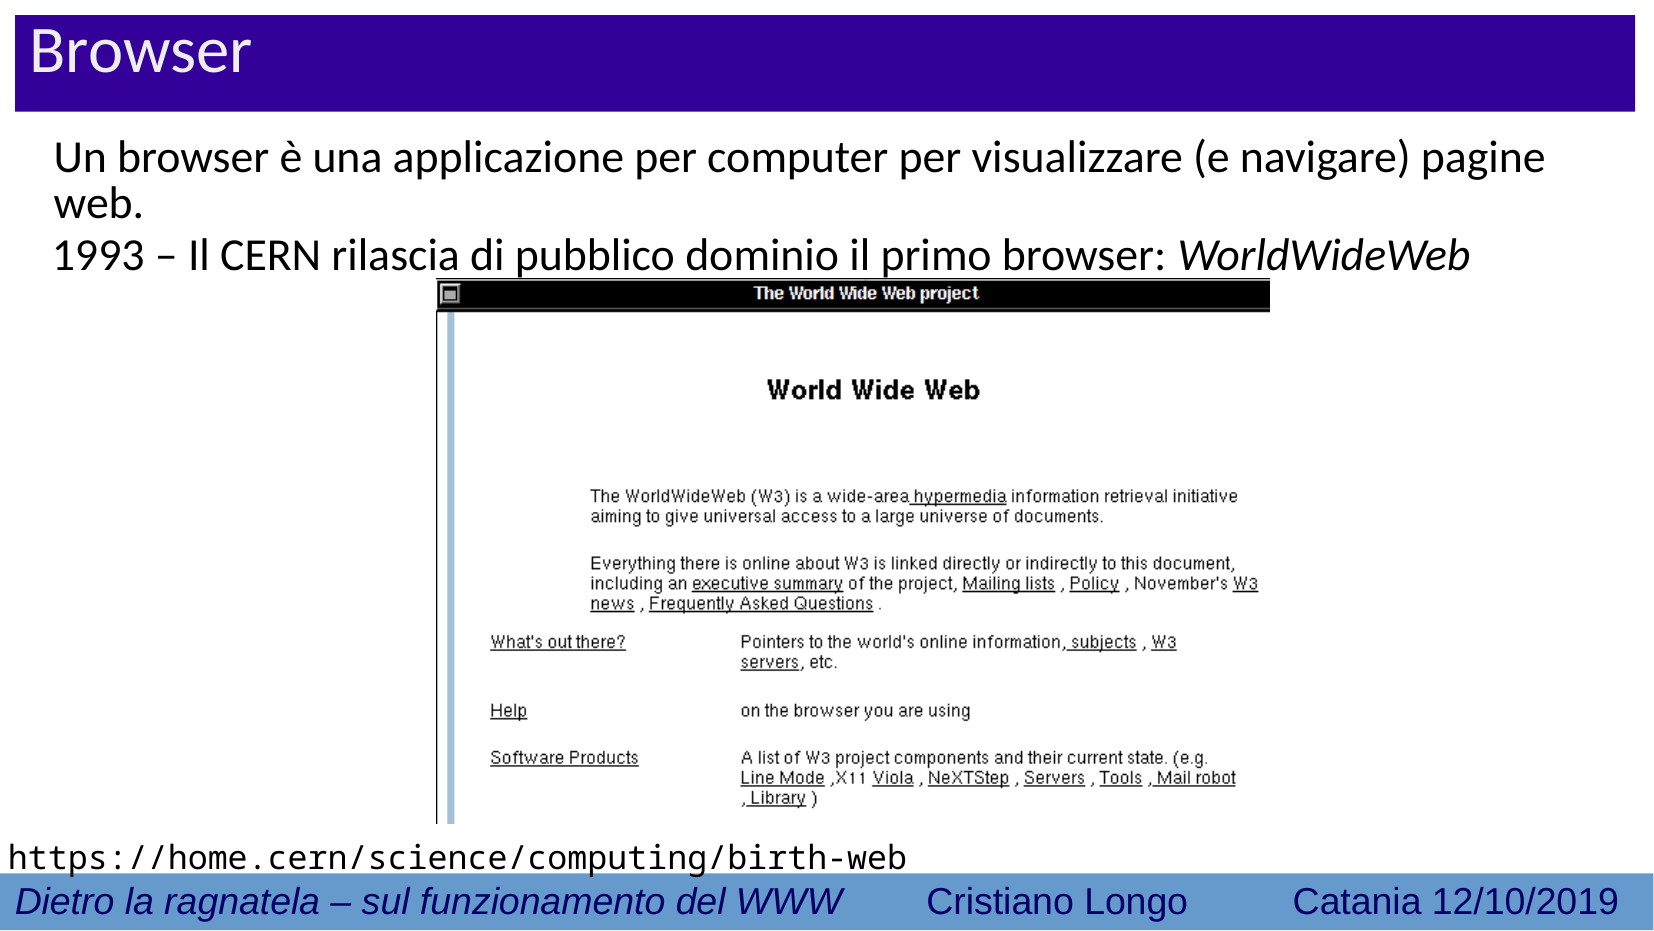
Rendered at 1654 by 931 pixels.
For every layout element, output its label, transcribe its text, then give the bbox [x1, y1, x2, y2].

text_box https://home.cern/science/computing/birth-web [0, 826, 969, 891]
text_box Un browser è una applicazione per computer per visualizzare (e navigare) pagine web. [38, 130, 1627, 237]
text_box 1993 – Il CERN rilascia di pubblico dominio il primo browser: WorldWideWeb [37, 228, 1625, 289]
picture [436, 278, 1270, 824]
text_box Dietro la ragnatela – sul funzionamento del WWW Cristiano Longo Catania 12/10/2019 [0, 873, 1654, 931]
text_box Browser [15, 15, 1636, 112]
